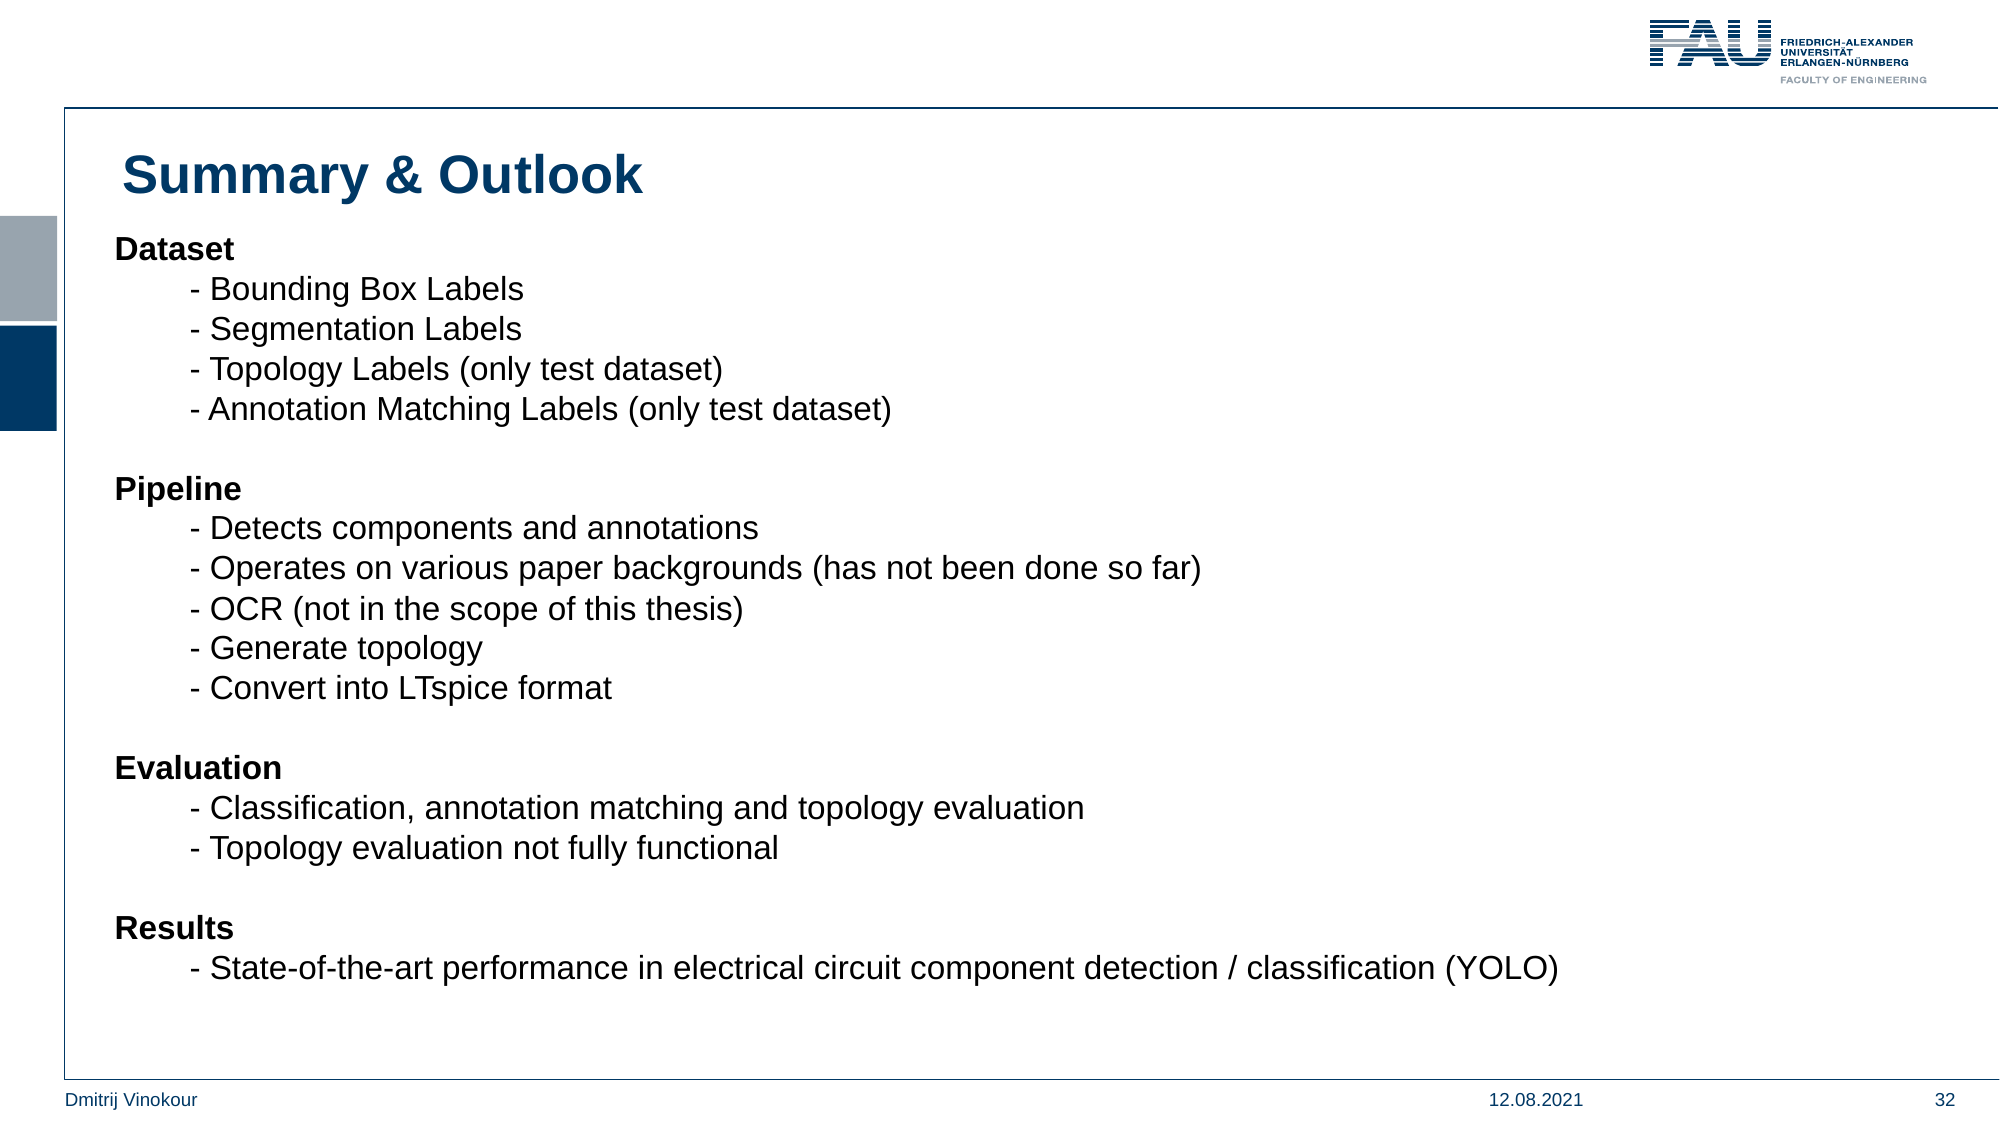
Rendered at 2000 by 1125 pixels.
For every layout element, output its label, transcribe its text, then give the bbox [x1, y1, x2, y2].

text_box Summary & Outlook [122, 139, 1946, 219]
text_box Dmitrij Vinokour [64, 1087, 1403, 1119]
text_box <number> [1798, 1087, 1956, 1119]
text_box Dataset - Bounding Box Labels - Segmentation Labels - Topology Labels (only test dataset) - Annotation Matching Labels (only test dataset) Pipeline - Detects components and annotations - Operates on various paper backgrounds (has not been done so far) - OCR (not in the scope of this thesis) - Generate topology - Convert into LTspice format Evaluation - Classification, annotation matching and topology evaluation - Topology evaluation not fully functional Results - State-of-the-art performance in electrical circuit component detection / classification (YOLO) [99, 219, 1946, 445]
text_box 12.08.2021 [1489, 1087, 1725, 1119]
